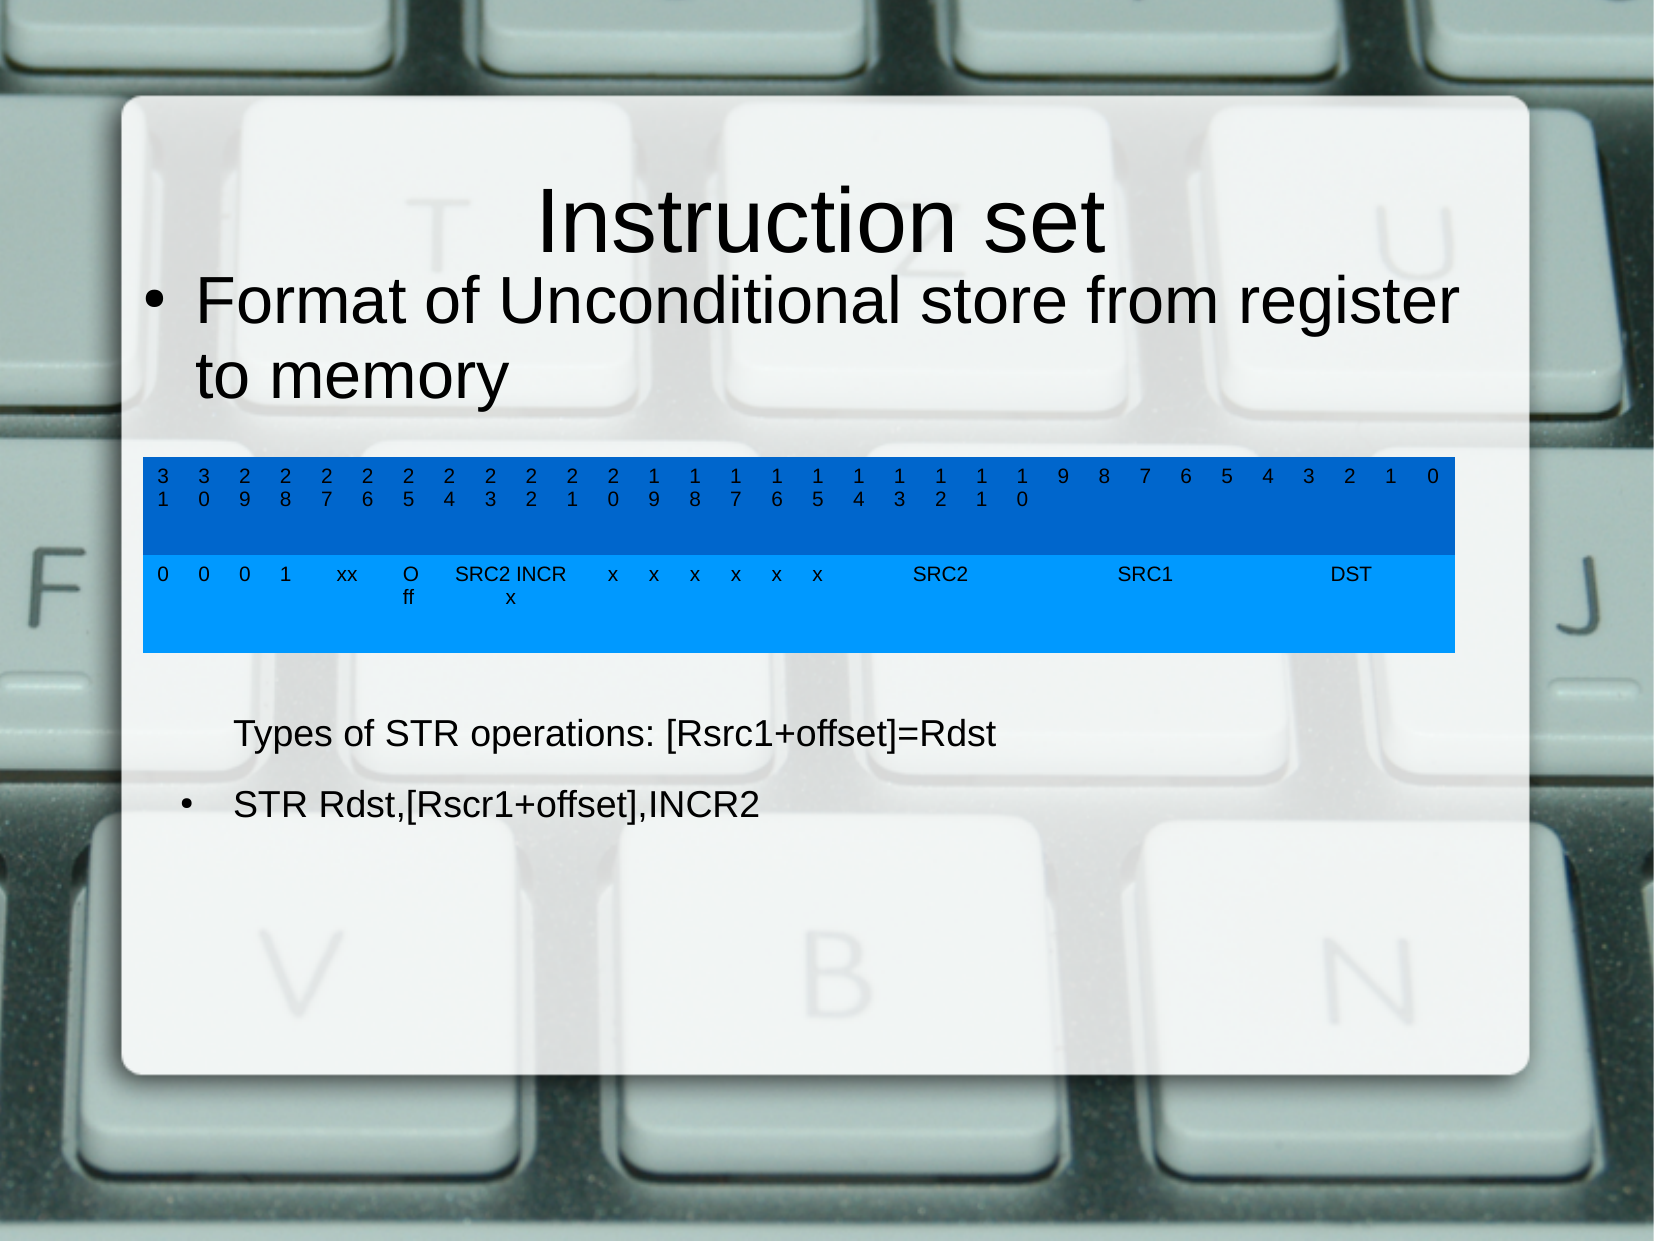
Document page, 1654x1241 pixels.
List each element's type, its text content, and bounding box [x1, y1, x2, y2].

table_header 7 [1125, 457, 1166, 555]
table_header 12 [920, 457, 961, 555]
list Format of Unconditional store from register to memory [124, 262, 1463, 413]
table_header 5 [1207, 457, 1248, 555]
table_header 11 [961, 457, 1002, 555]
table_header 20 [593, 457, 634, 555]
list Types of STR operations: [Rsrc1+offset]=Rdst STR Rdst,[Rscr1+offset],INCR2 [162, 712, 1501, 1051]
table_header 13 [879, 457, 920, 555]
picture [0, 0, 1654, 1241]
table_header 1 [1370, 457, 1411, 555]
table_header 6 [1166, 457, 1207, 555]
table_header 29 [224, 457, 265, 555]
table_cell x [593, 555, 634, 653]
table_header 30 [183, 457, 224, 555]
table_header 16 [756, 457, 797, 555]
table_header 10 [1002, 457, 1043, 555]
table_cell SRC2 INCR x [429, 555, 593, 653]
table_header 0 [1411, 457, 1455, 555]
table_cell 0 [224, 555, 265, 653]
table_header 26 [347, 457, 388, 555]
table_cell DST [1248, 555, 1455, 653]
table_cell x [675, 555, 716, 653]
table_header 14 [838, 457, 879, 555]
table_header 15 [797, 457, 838, 555]
table_cell x [716, 555, 756, 653]
table_cell xx [306, 555, 388, 653]
table_cell x [756, 555, 797, 653]
table_header 21 [552, 457, 593, 555]
table_header 8 [1084, 457, 1125, 555]
table_header 4 [1248, 457, 1288, 555]
table_cell 1 [265, 555, 306, 653]
table_header 25 [388, 457, 429, 555]
title Instruction set [135, 125, 1506, 318]
table_header 9 [1043, 457, 1084, 555]
table_cell SRC2 [838, 555, 1043, 653]
table_cell x [797, 555, 838, 653]
table_header 23 [470, 457, 511, 555]
table_header 3 [1288, 457, 1329, 555]
table_header 2 [1329, 457, 1370, 555]
table_header 17 [716, 457, 756, 555]
table_cell 0 [143, 555, 183, 653]
table_header 27 [306, 457, 347, 555]
table_header 22 [511, 457, 552, 555]
table_header 18 [675, 457, 716, 555]
table_cell SRC1 [1043, 555, 1248, 653]
table_cell x [634, 555, 675, 653]
table_cell Off [388, 555, 429, 653]
table_header 24 [429, 457, 470, 555]
table_cell 0 [183, 555, 224, 653]
table_header 19 [634, 457, 675, 555]
table_header 28 [265, 457, 306, 555]
table_header 31 [143, 457, 183, 555]
